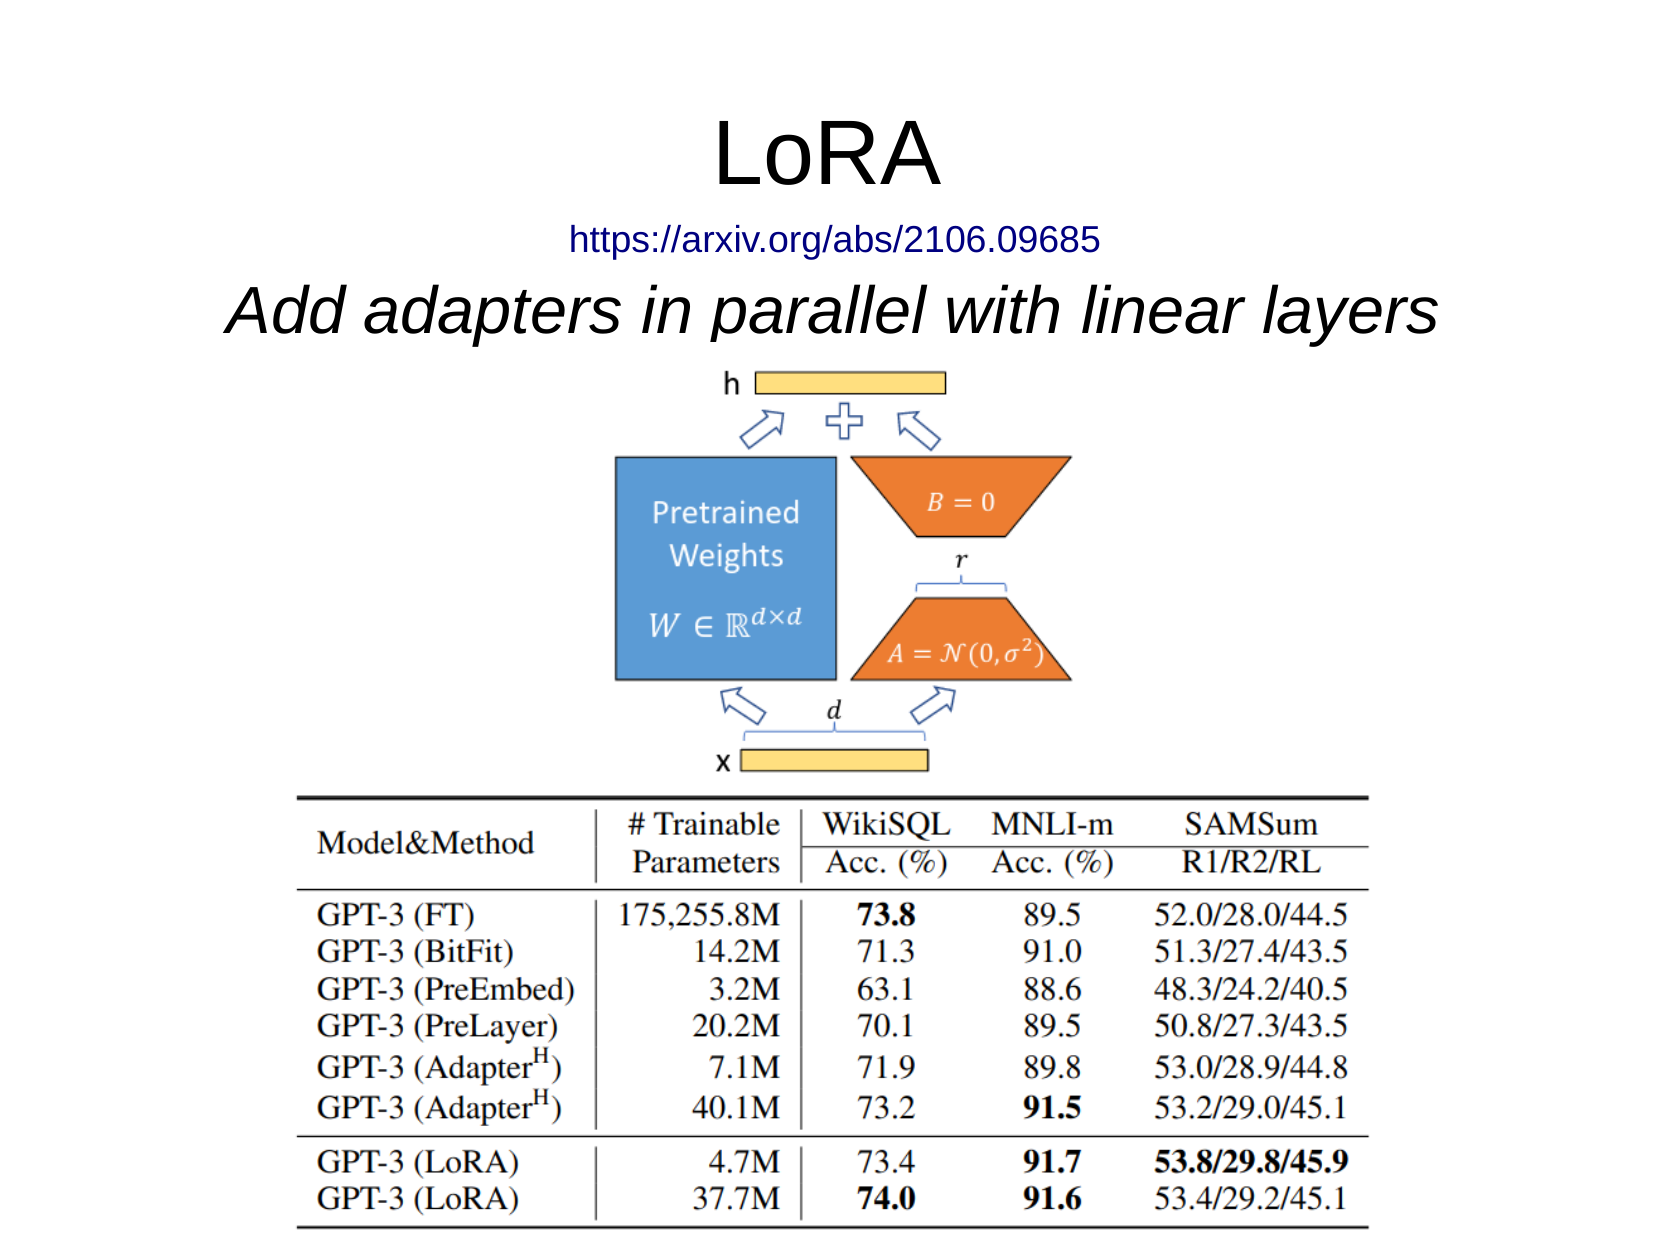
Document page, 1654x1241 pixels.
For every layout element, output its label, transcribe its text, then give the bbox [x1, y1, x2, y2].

picture [282, 342, 1380, 1241]
subtitle Add adapters in parallel with linear layers [90, 246, 1579, 375]
title LoRA [82, 49, 1571, 257]
text_box https://arxiv.org/abs/2106.09685 [554, 211, 1116, 269]
